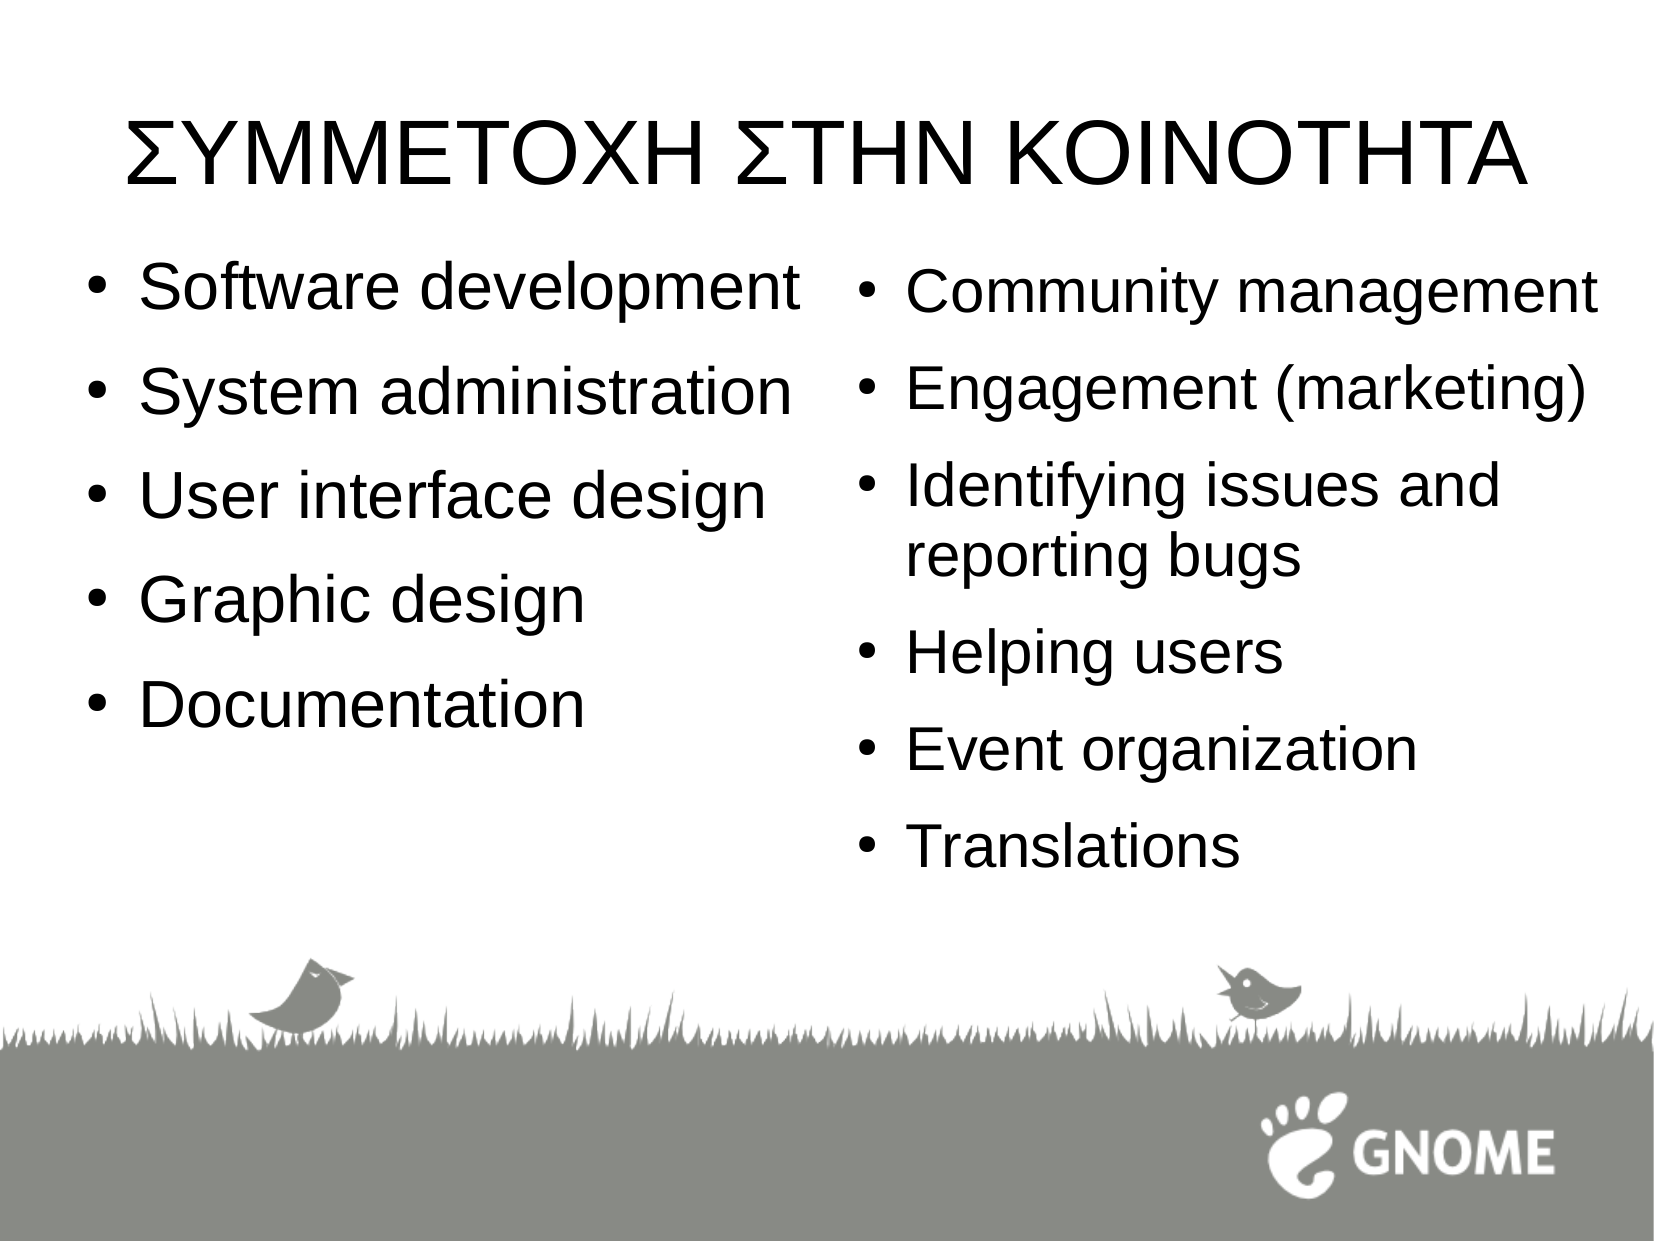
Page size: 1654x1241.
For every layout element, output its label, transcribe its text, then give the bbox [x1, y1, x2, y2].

list Community management Engagement (marketing) Identifying issues and reporting bugs Helping users Event organization Translations [840, 256, 1628, 976]
list Software development System administration User interface design Graphic design Documentation [67, 249, 856, 969]
title ΣΥΜΜΕΤΟΧΗ ΣΤΗΝ ΚΟΙΝΟΤΗΤΑ [82, 49, 1571, 256]
picture [0, 0, 1654, 1241]
